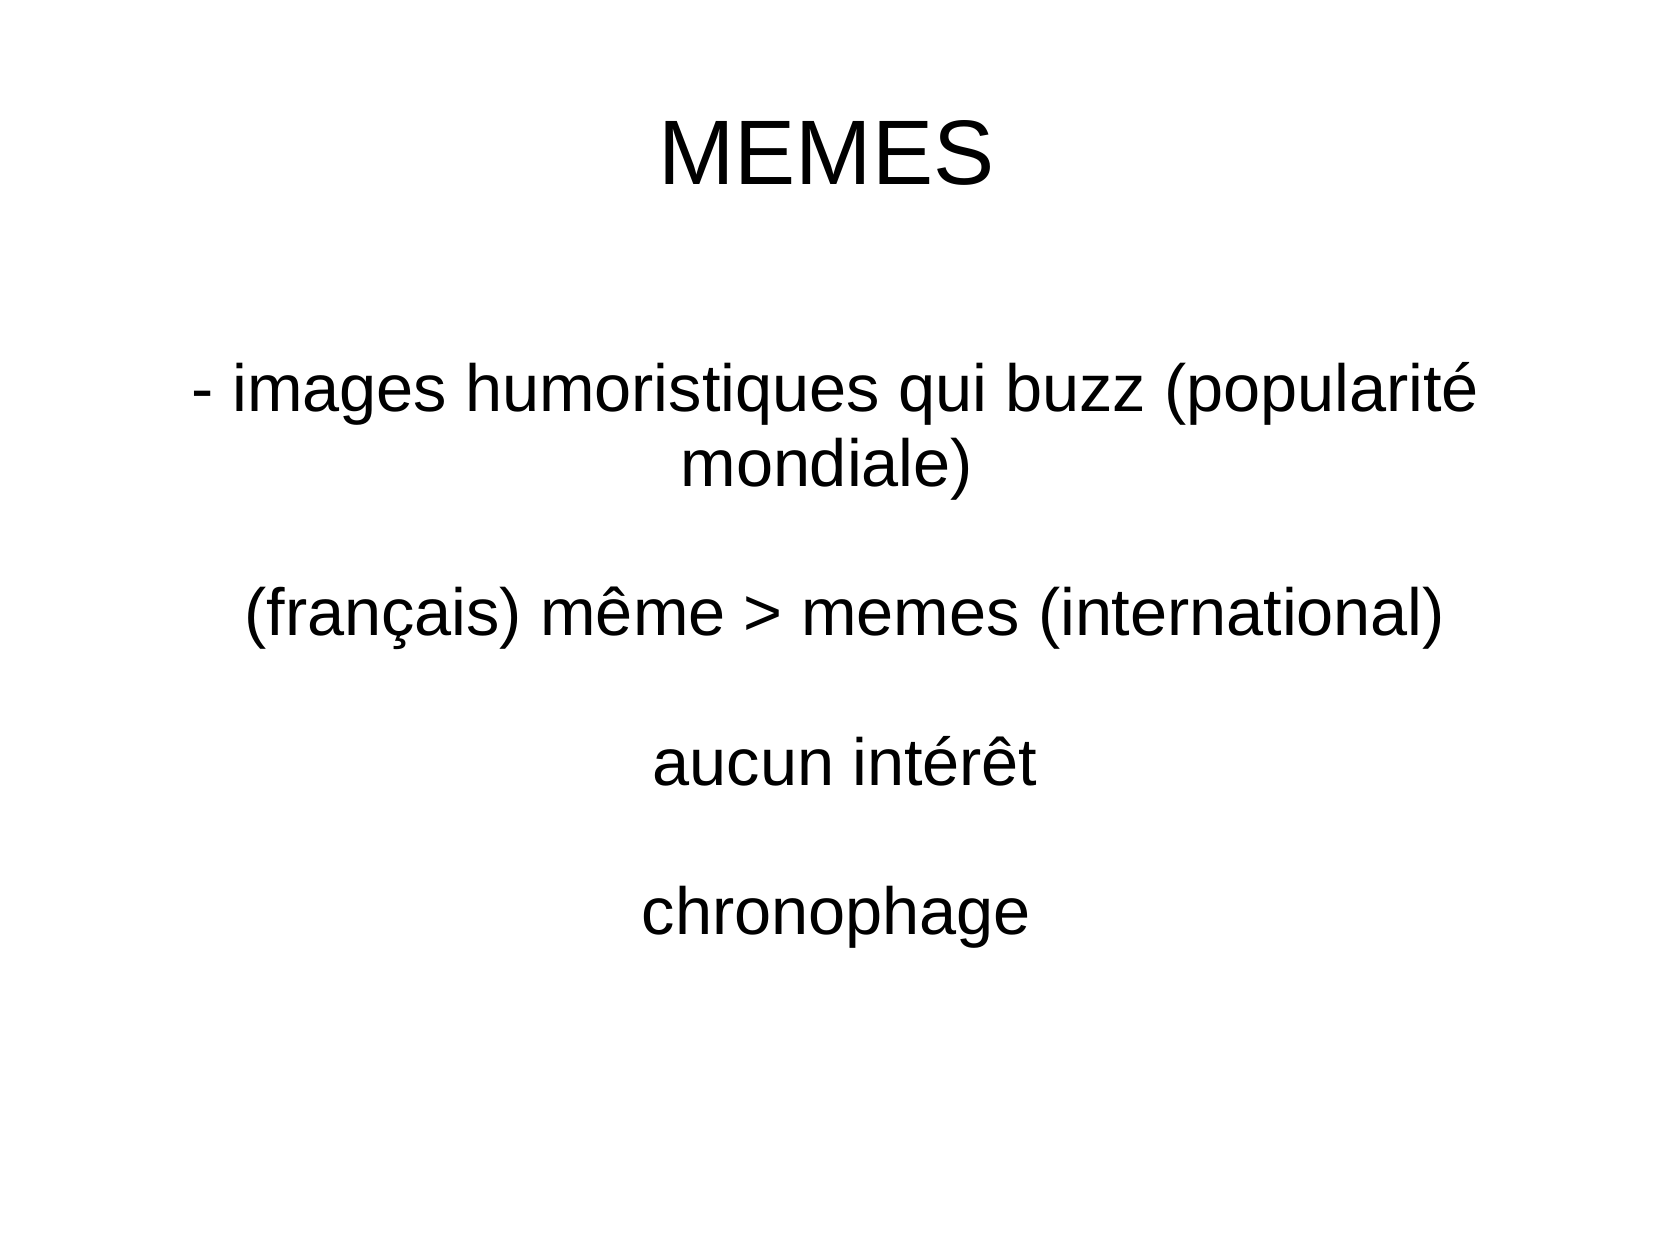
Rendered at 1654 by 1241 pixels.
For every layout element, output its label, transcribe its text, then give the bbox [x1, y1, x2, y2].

subtitle - images humoristiques qui buzz (popularité mondiale) (français) même > memes (international) aucun intérêt chronophage [82, 290, 1571, 1010]
title MEMES [82, 49, 1571, 257]
